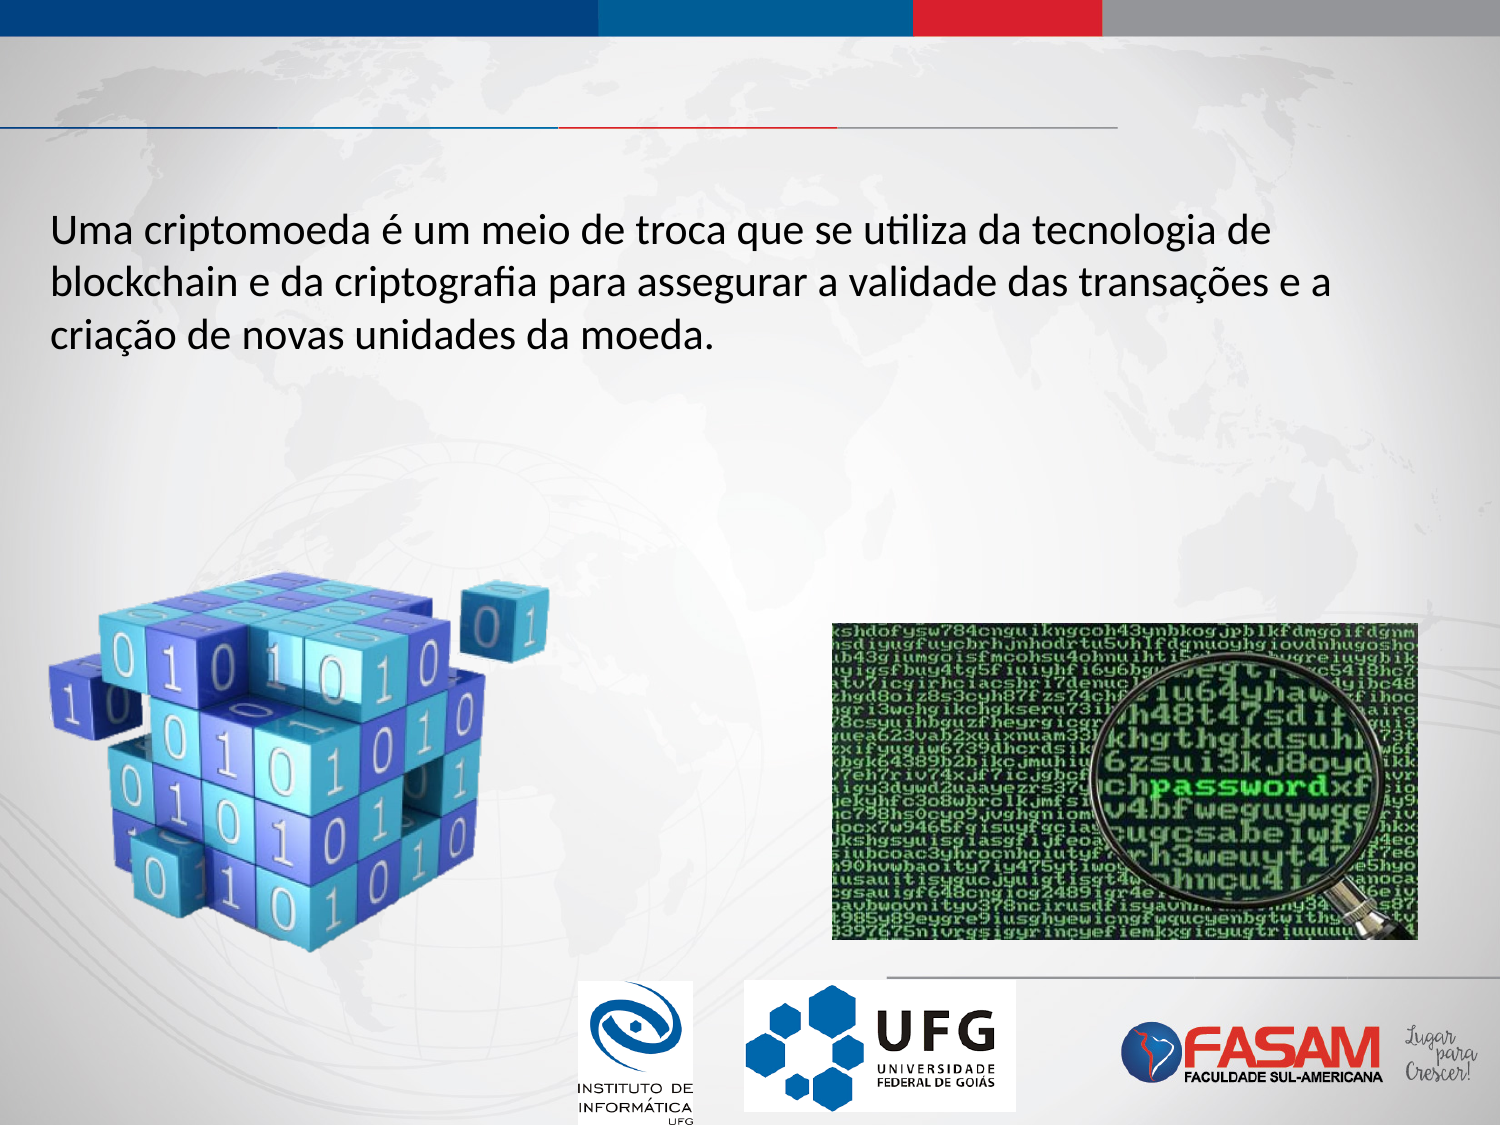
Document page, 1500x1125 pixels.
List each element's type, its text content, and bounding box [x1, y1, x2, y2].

picture [0, 0, 1500, 1125]
text_box Uma criptomoeda é um meio de troca que se utiliza da tecnologia de blockchain e da criptografia para assegurar a validade das transações e a criação de novas unidades da moeda. [35, 193, 1418, 366]
